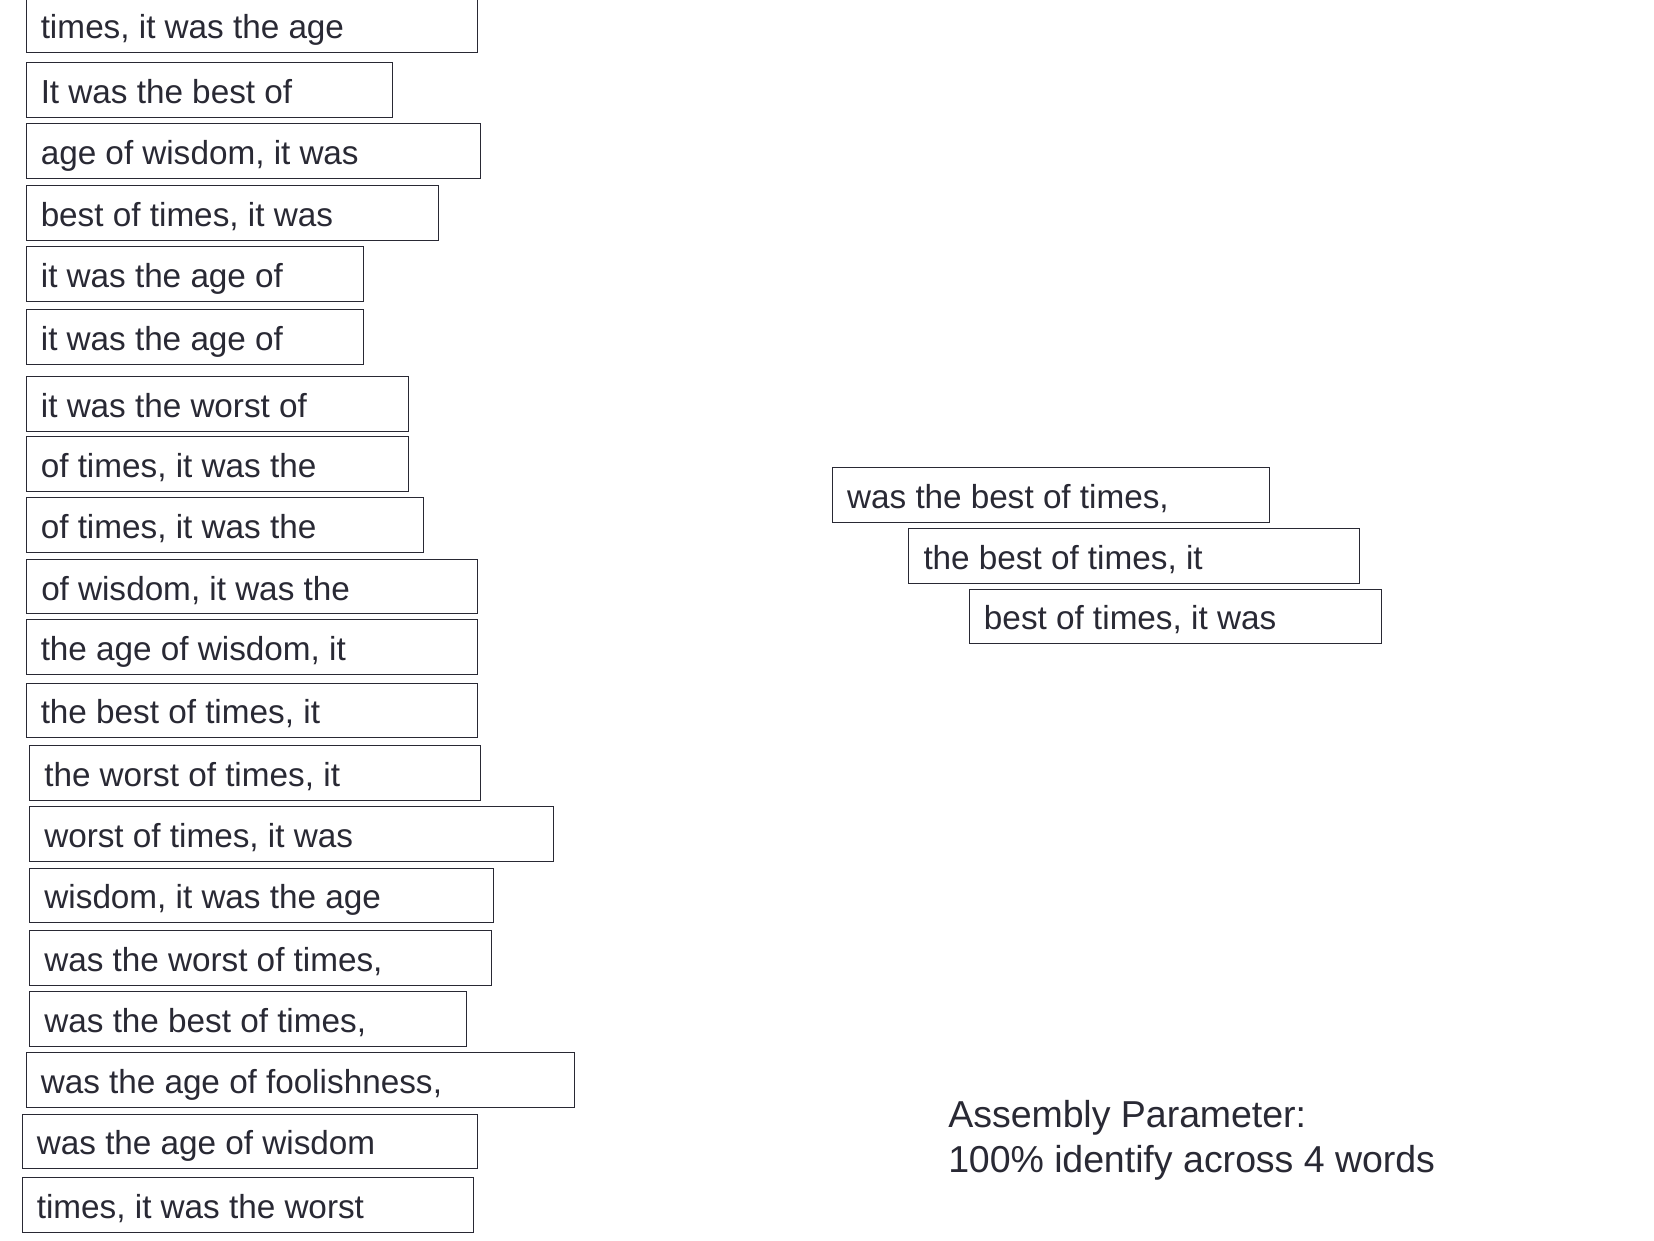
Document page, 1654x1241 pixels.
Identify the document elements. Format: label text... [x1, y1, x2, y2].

text_box wisdom, it was the age [29, 868, 494, 923]
text_box was the best of times, [832, 467, 1270, 523]
text_box the best of times, it [26, 683, 478, 738]
text_box best of times, it was [969, 589, 1382, 644]
text_box times, it was the worst [22, 1177, 474, 1233]
text_box of times, it was the [26, 497, 424, 553]
text_box was the age of foolishness, [26, 1052, 575, 1108]
text_box was the best of times, [29, 991, 467, 1047]
text_box worst of times, it was [29, 806, 554, 862]
text_box the worst of times, it [29, 745, 481, 801]
text_box of times, it was the [26, 436, 409, 492]
text_box best of times, it was [26, 185, 439, 241]
text_box it was the age of [26, 246, 364, 302]
text_box It was the best of [26, 62, 393, 118]
text_box the age of wisdom, it [26, 619, 478, 675]
text_box was the age of wisdom [22, 1114, 478, 1169]
text_box the best of times, it [908, 528, 1360, 584]
text_box of wisdom, it was the [26, 559, 478, 614]
text_box was the worst of times, [29, 930, 492, 986]
text_box times, it was the age [26, 0, 478, 53]
text_box Assembly Parameter: 100% identify across 4 words [933, 1082, 1590, 1188]
text_box it was the worst of [26, 376, 409, 432]
text_box age of wisdom, it was [26, 123, 481, 179]
text_box it was the age of [26, 309, 364, 365]
